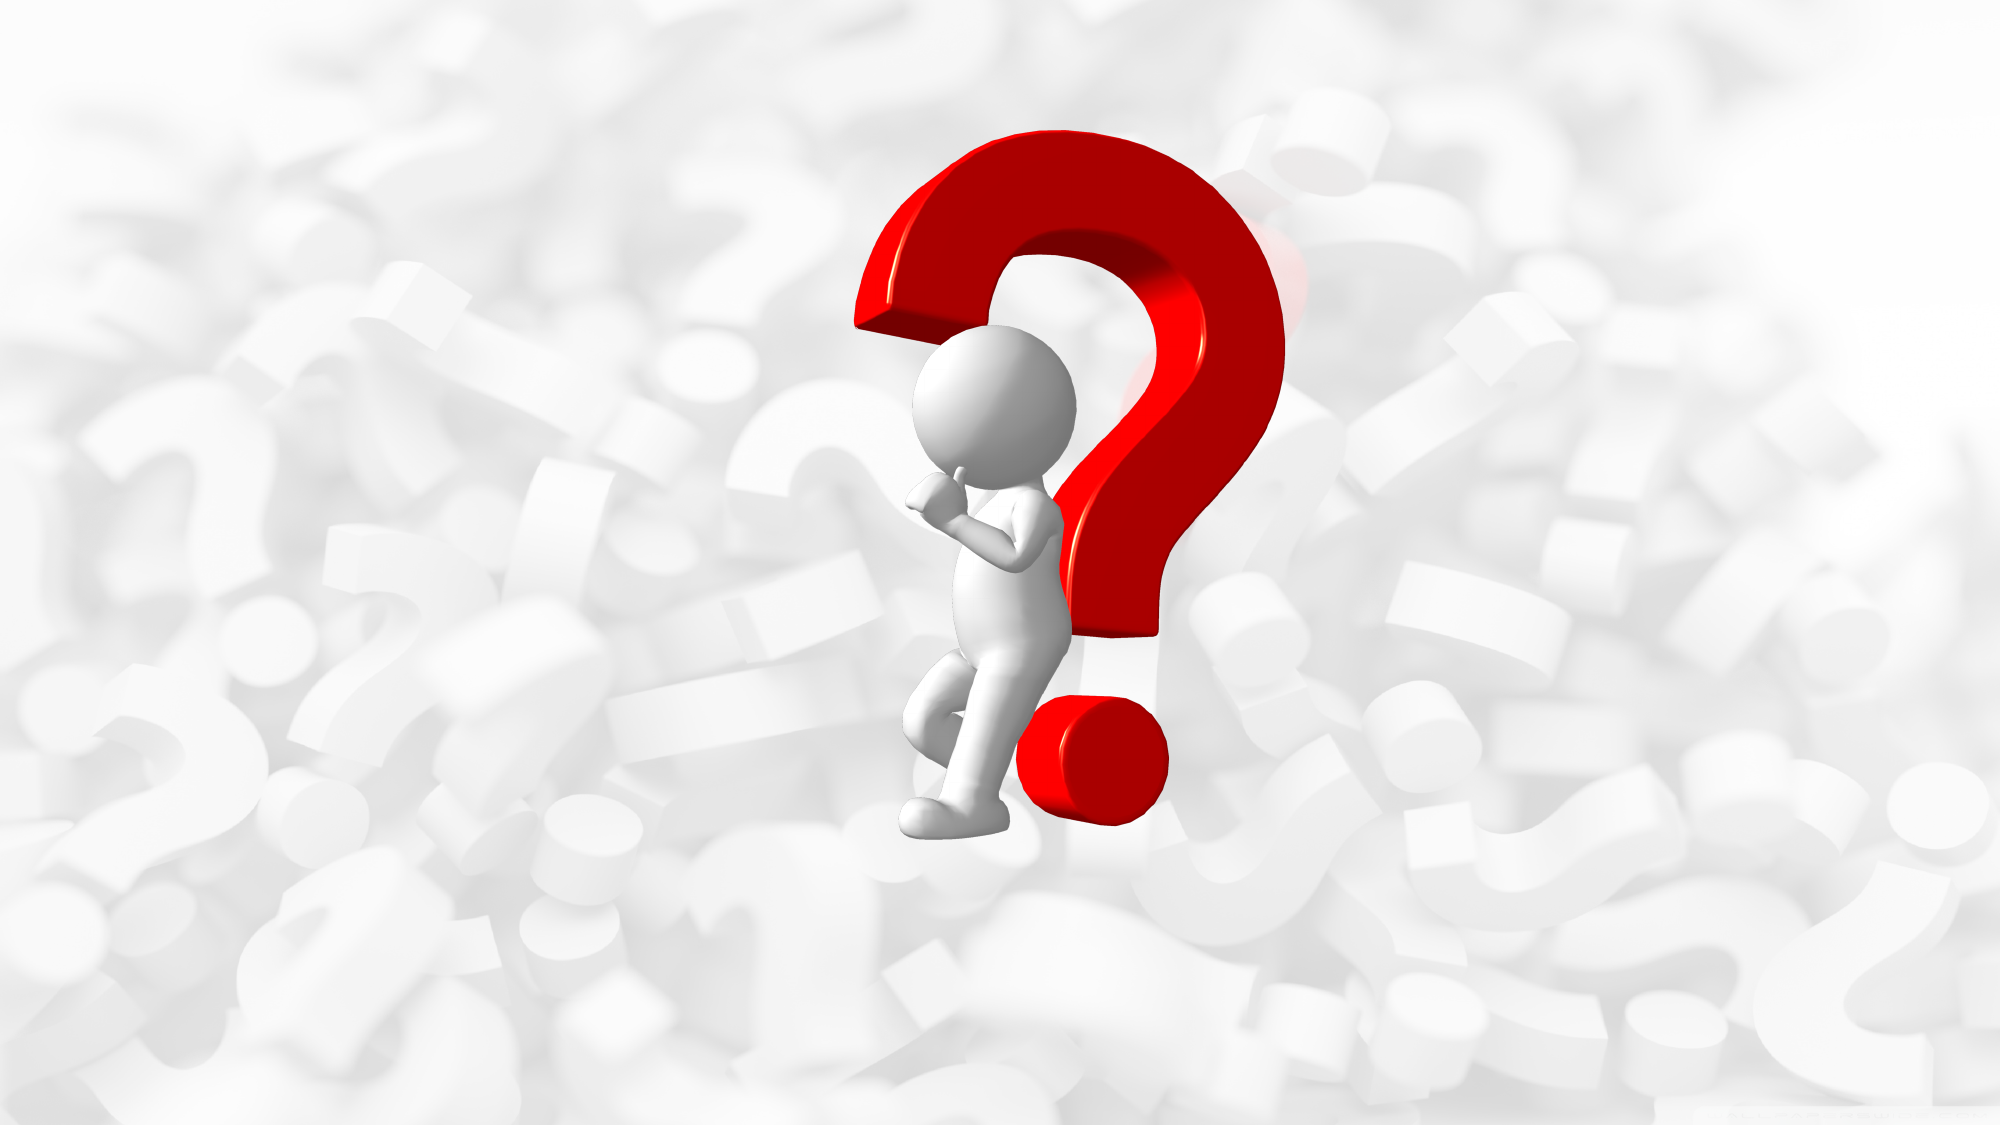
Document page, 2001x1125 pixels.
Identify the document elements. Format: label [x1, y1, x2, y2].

text_box [0, 0, 2000, 1125]
picture [680, 117, 1415, 851]
